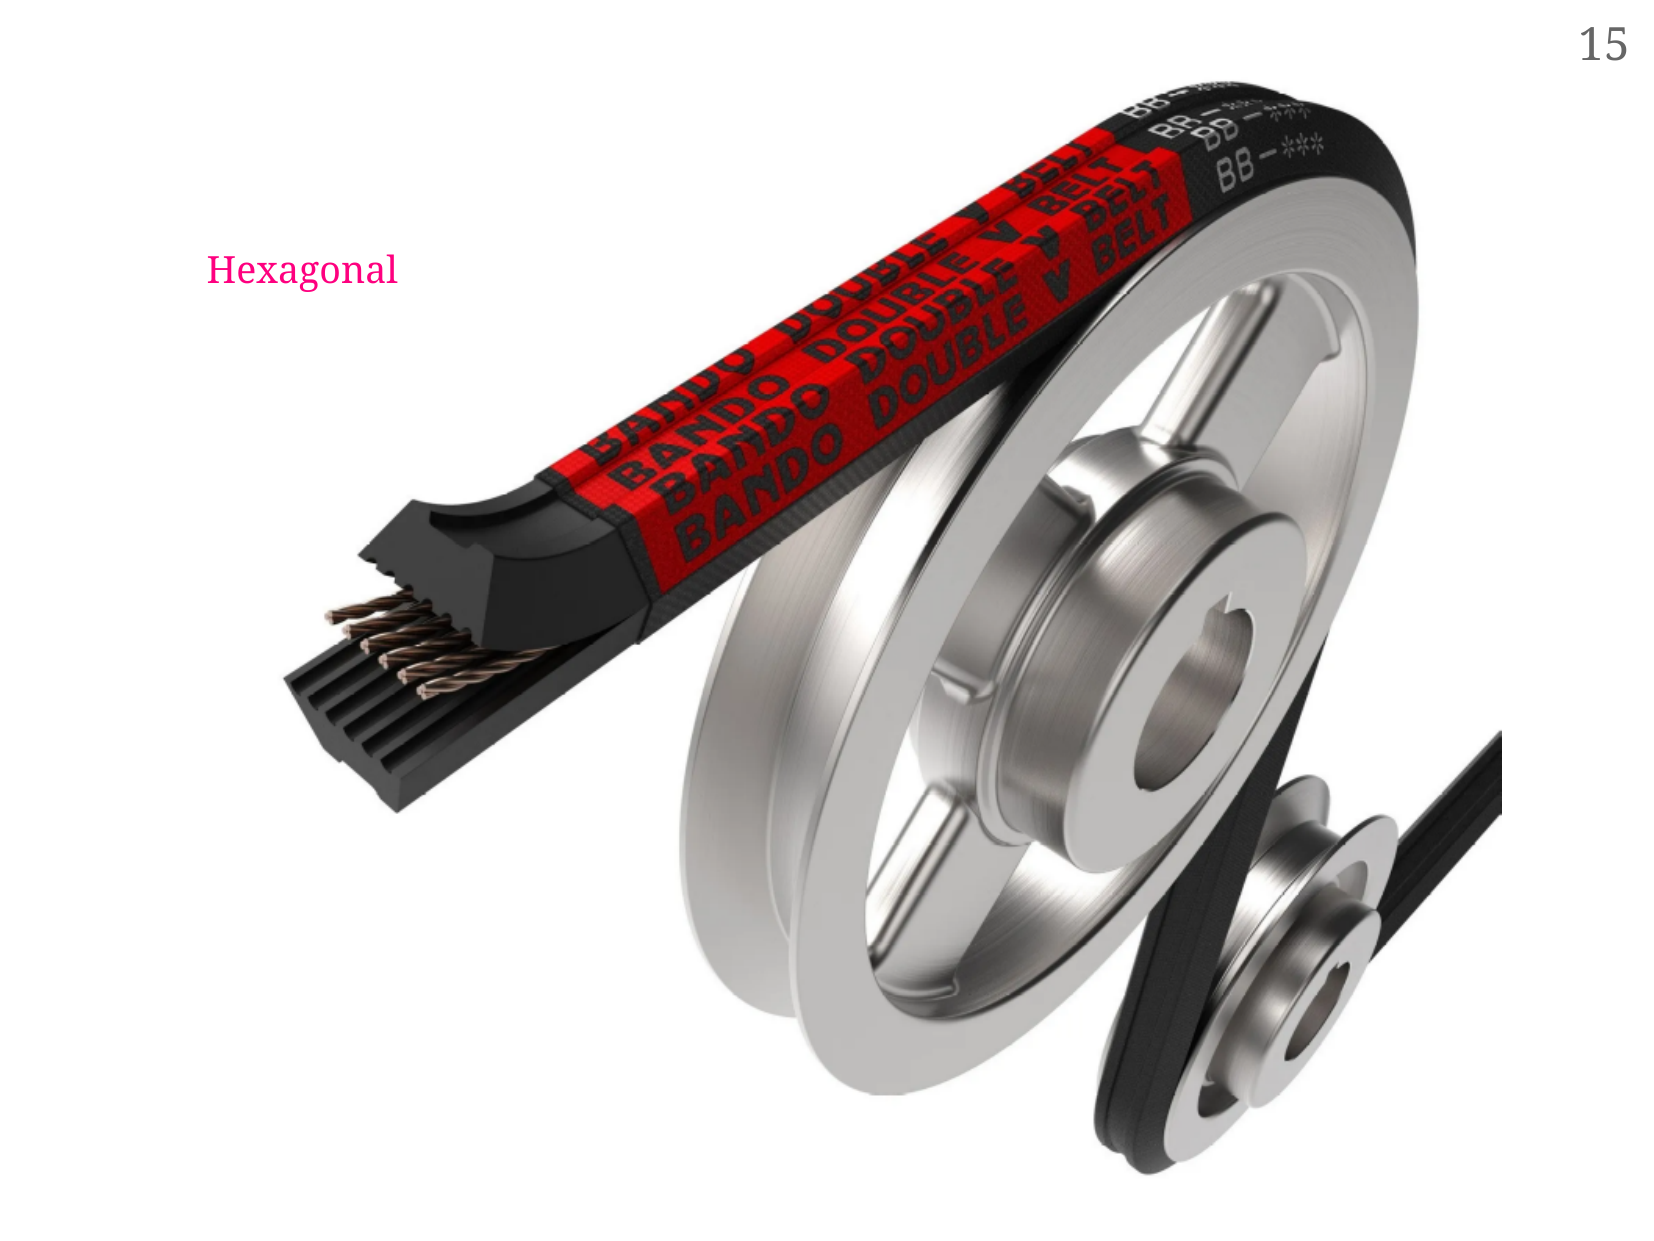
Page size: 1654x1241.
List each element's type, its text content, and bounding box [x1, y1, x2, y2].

text_box Hexagonal [191, 236, 414, 303]
picture [162, 44, 1502, 1199]
